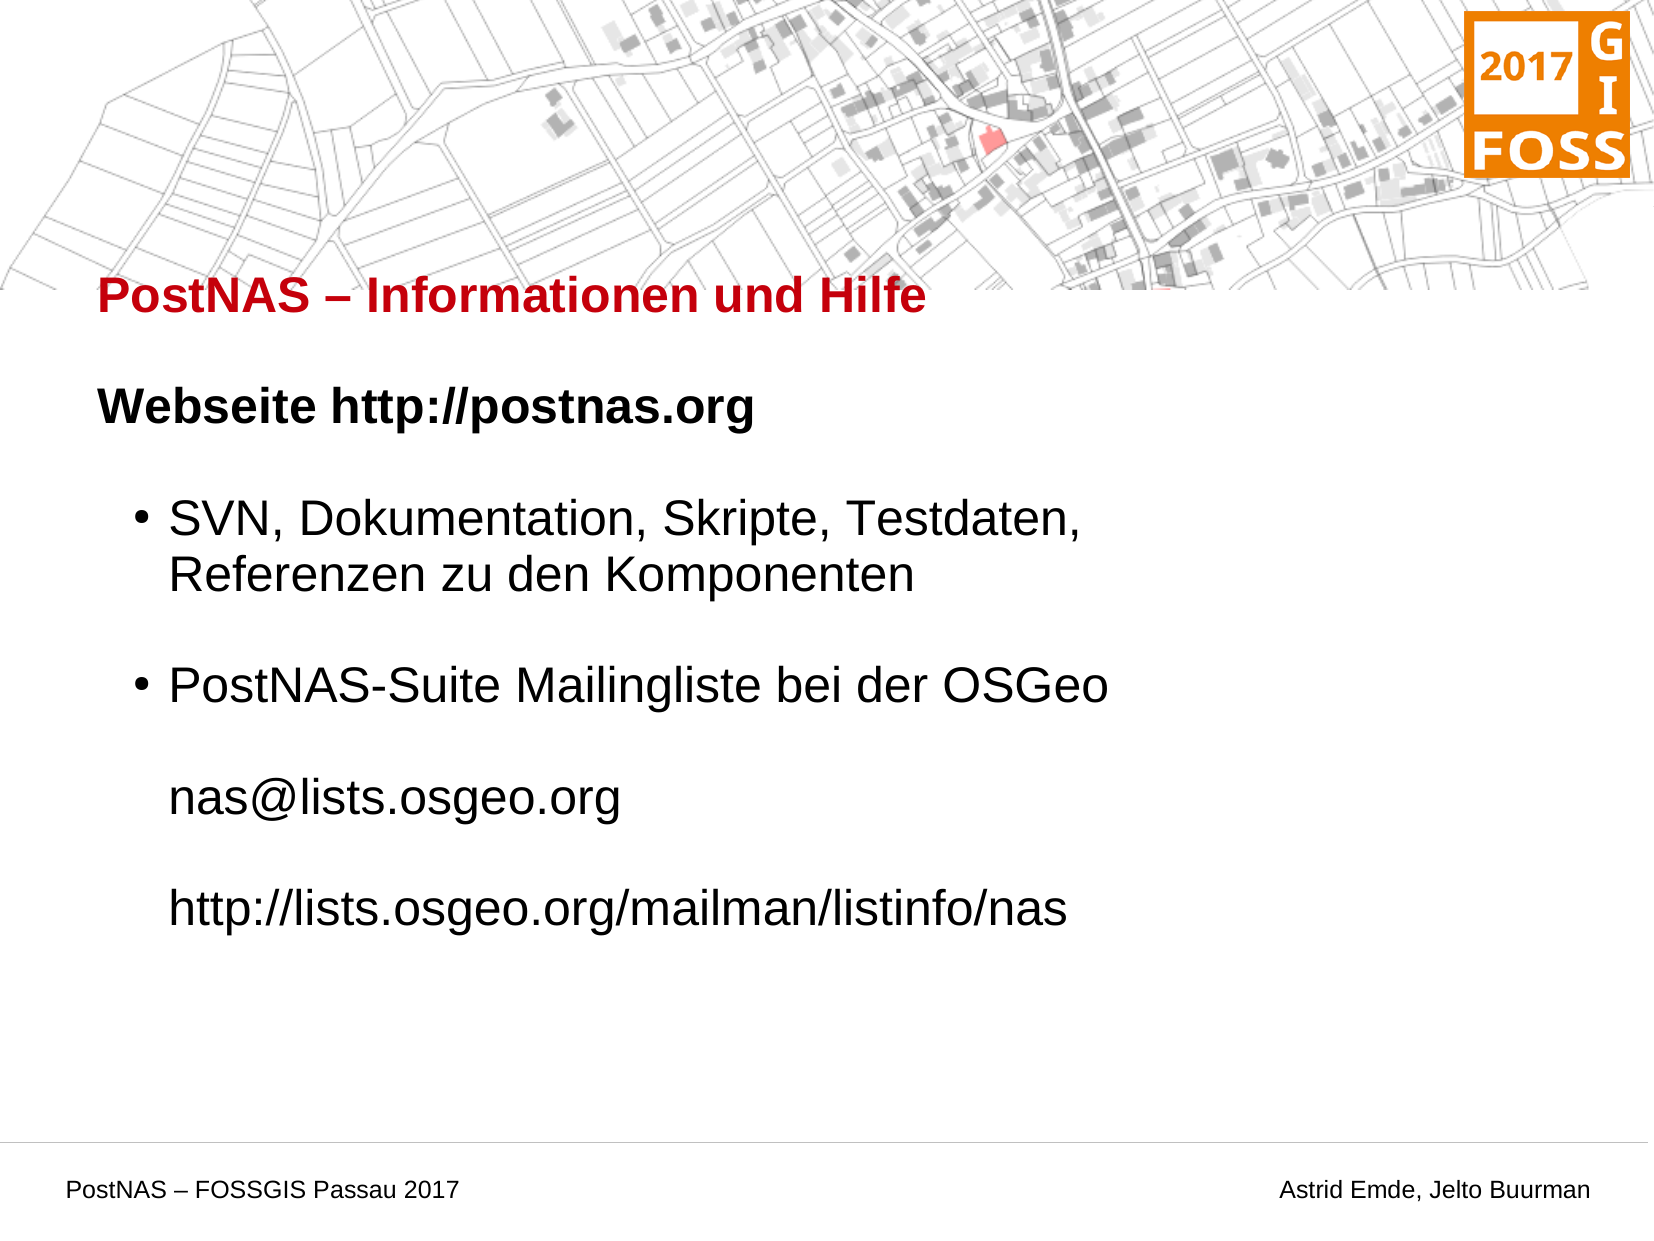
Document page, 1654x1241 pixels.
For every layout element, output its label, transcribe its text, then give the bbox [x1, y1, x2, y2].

text_box PostNAS – Informationen und Hilfe Webseite http://postnas.org SVN, Dokumentation, Skripte, Testdaten, Referenzen zu den Komponenten PostNAS-Suite Mailingliste bei der OSGeo nas@lists.osgeo.org http://lists.osgeo.org/mailman/listinfo/nas [82, 259, 1595, 1087]
picture [1464, 11, 1630, 178]
